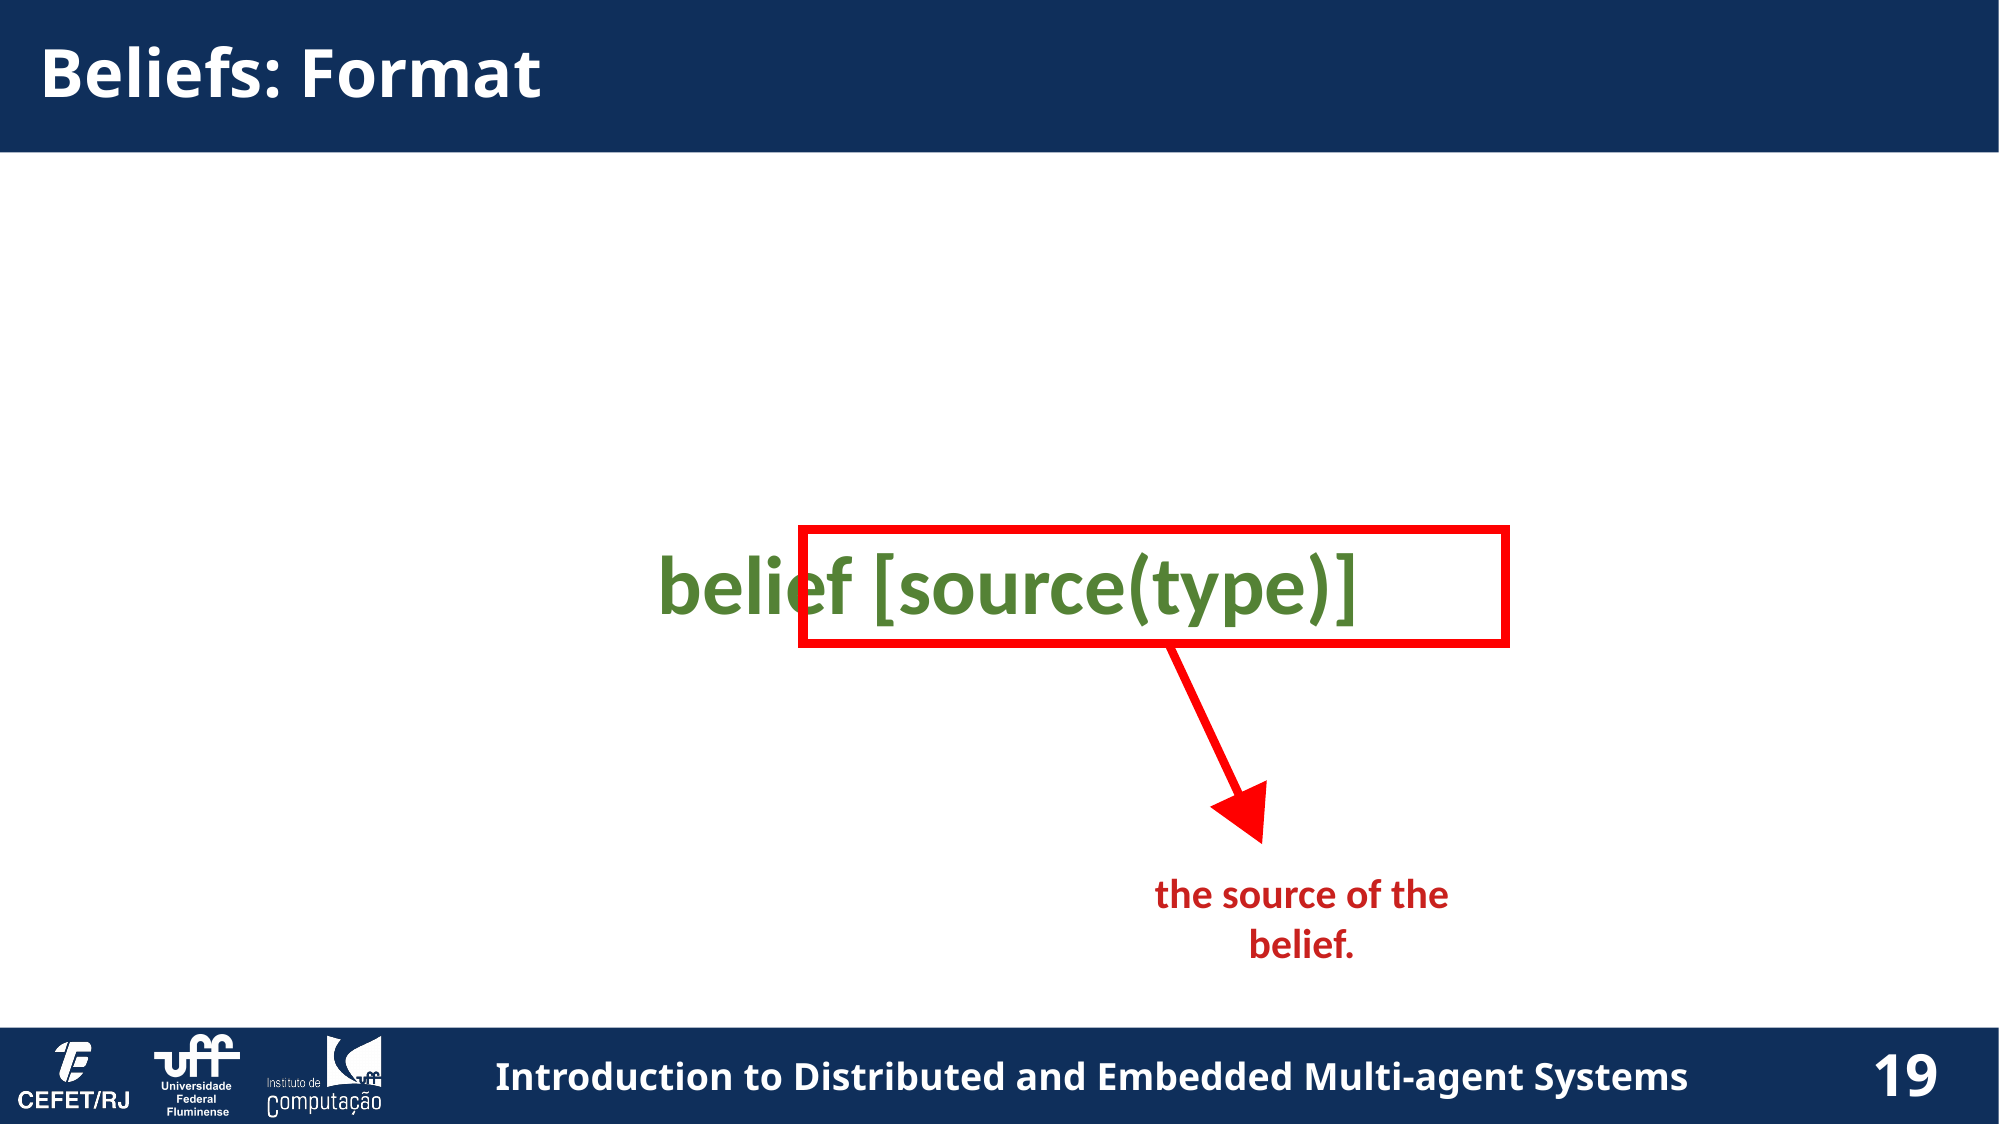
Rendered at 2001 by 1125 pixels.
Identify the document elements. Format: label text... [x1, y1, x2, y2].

picture [153, 1033, 241, 1121]
text_box Beliefs: Format [25, 23, 1999, 119]
text_box belief [source(type)] [283, 523, 1754, 639]
text_box the source of the belief. [1098, 859, 1506, 975]
text_box [1165, 643, 1267, 845]
text_box belief [source(type)] [808, 534, 1501, 639]
picture [265, 1033, 383, 1118]
picture [18, 1021, 129, 1125]
